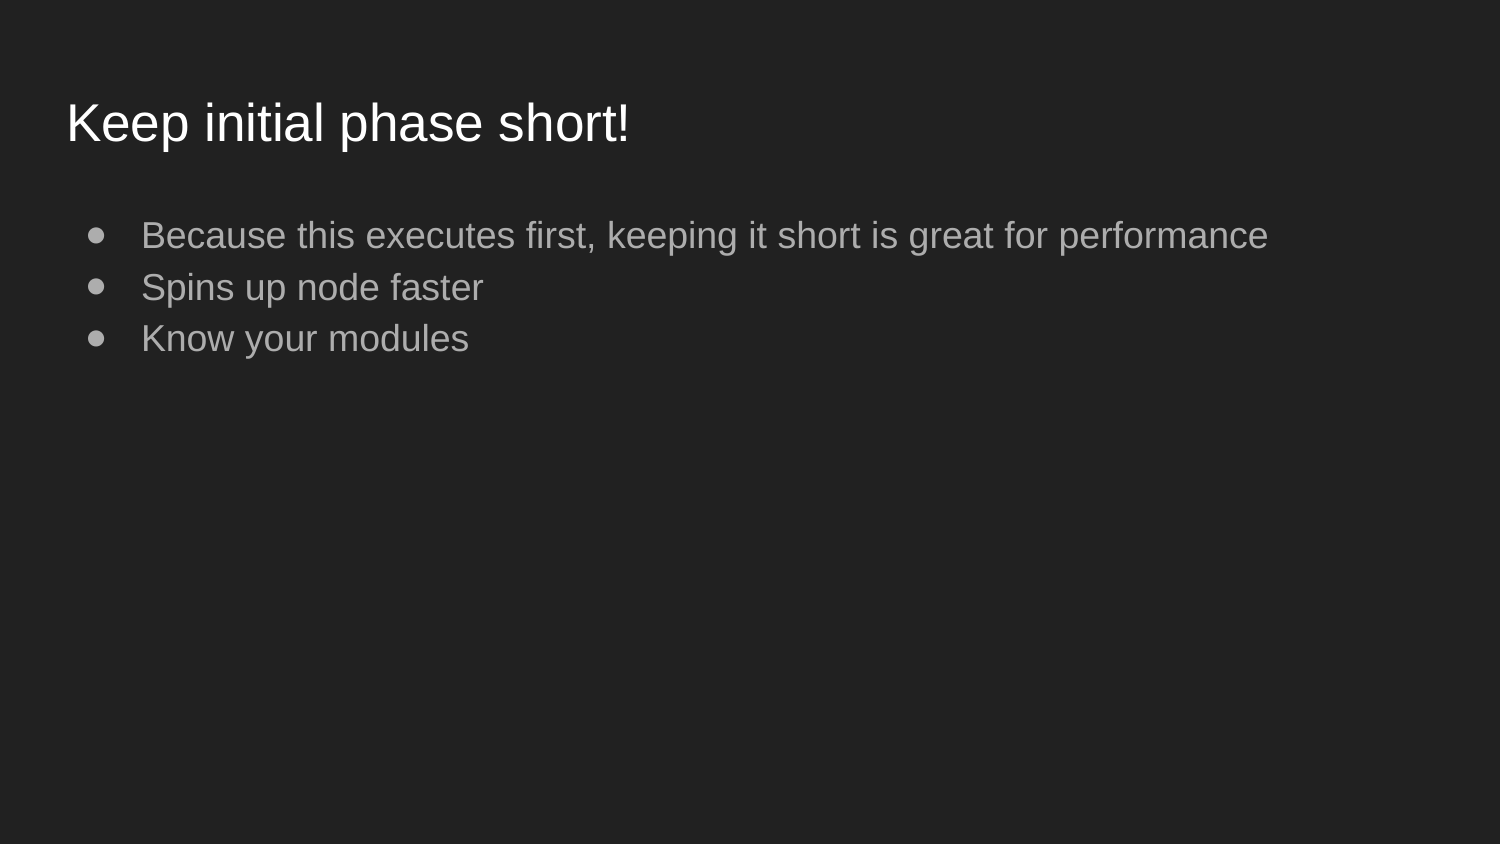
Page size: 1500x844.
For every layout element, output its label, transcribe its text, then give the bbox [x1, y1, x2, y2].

title Keep initial phase short! [51, 72, 1449, 167]
list Because this executes first, keeping it short is great for performance Spins up node faster Know your modules [51, 189, 1449, 750]
